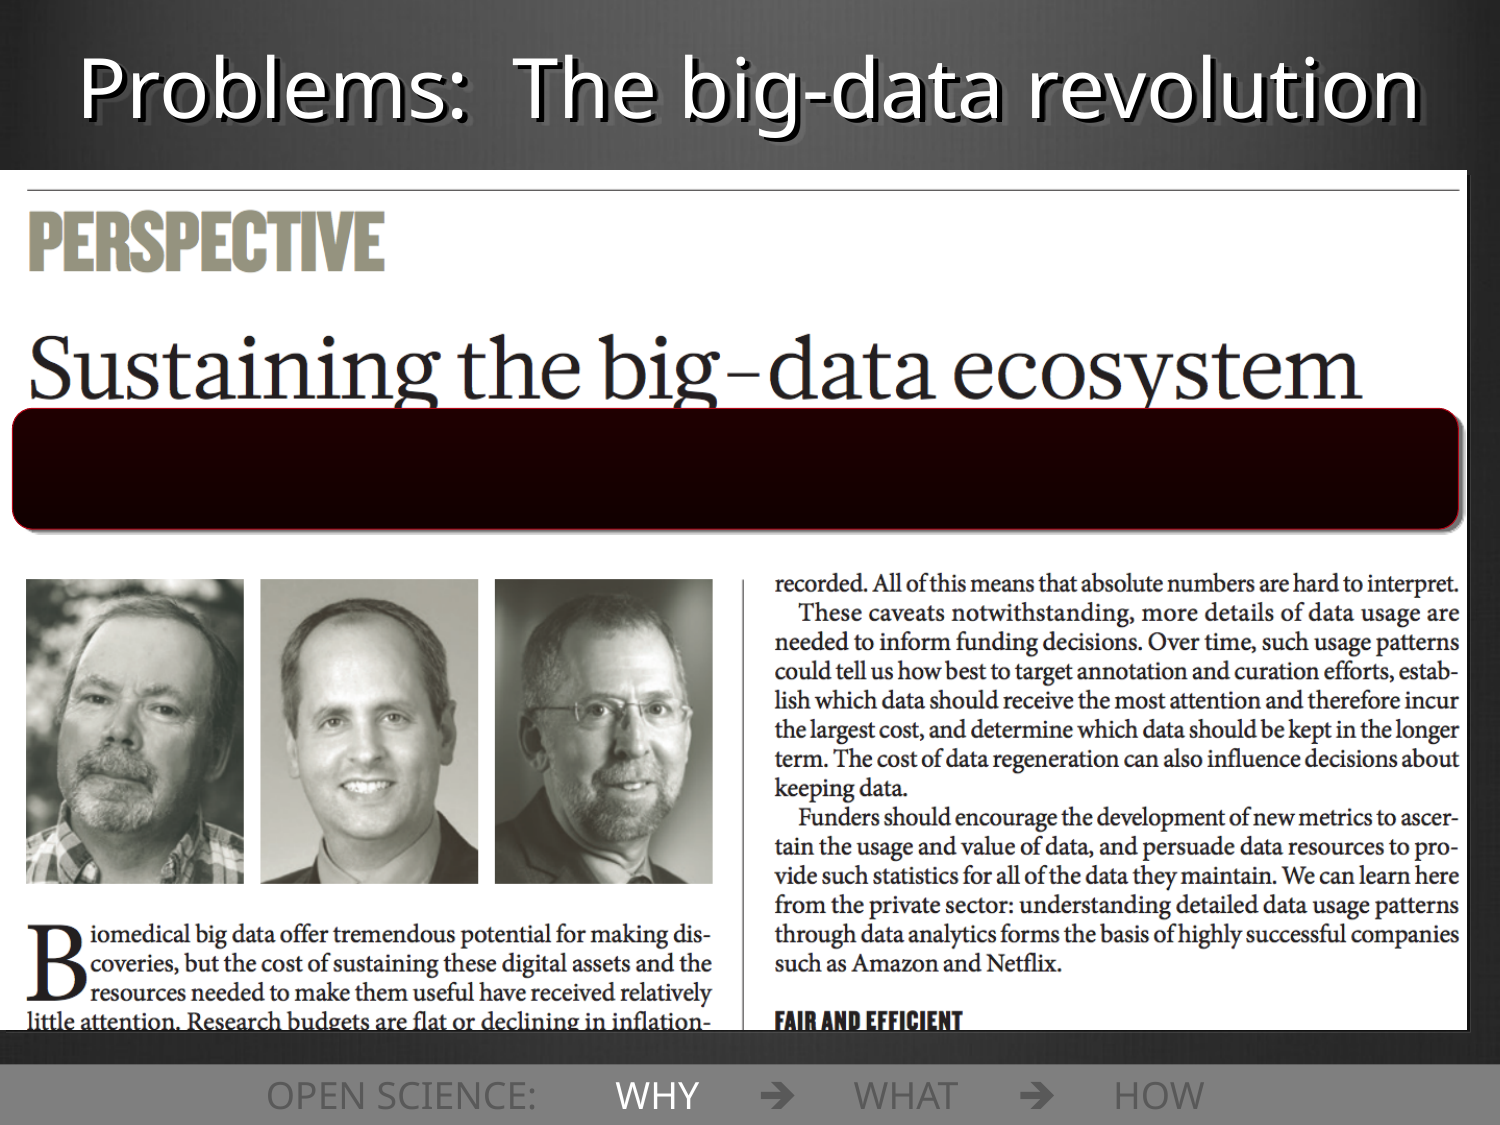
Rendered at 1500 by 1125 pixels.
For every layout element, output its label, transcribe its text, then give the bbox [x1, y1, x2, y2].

text_box OPEN SCIENCE: WHY  WHAT  HOW [0, 1064, 1500, 1125]
text_box [12, 408, 1459, 530]
title Problems: The big-data revolution [0, 0, 1500, 203]
picture [0, 170, 1467, 1030]
